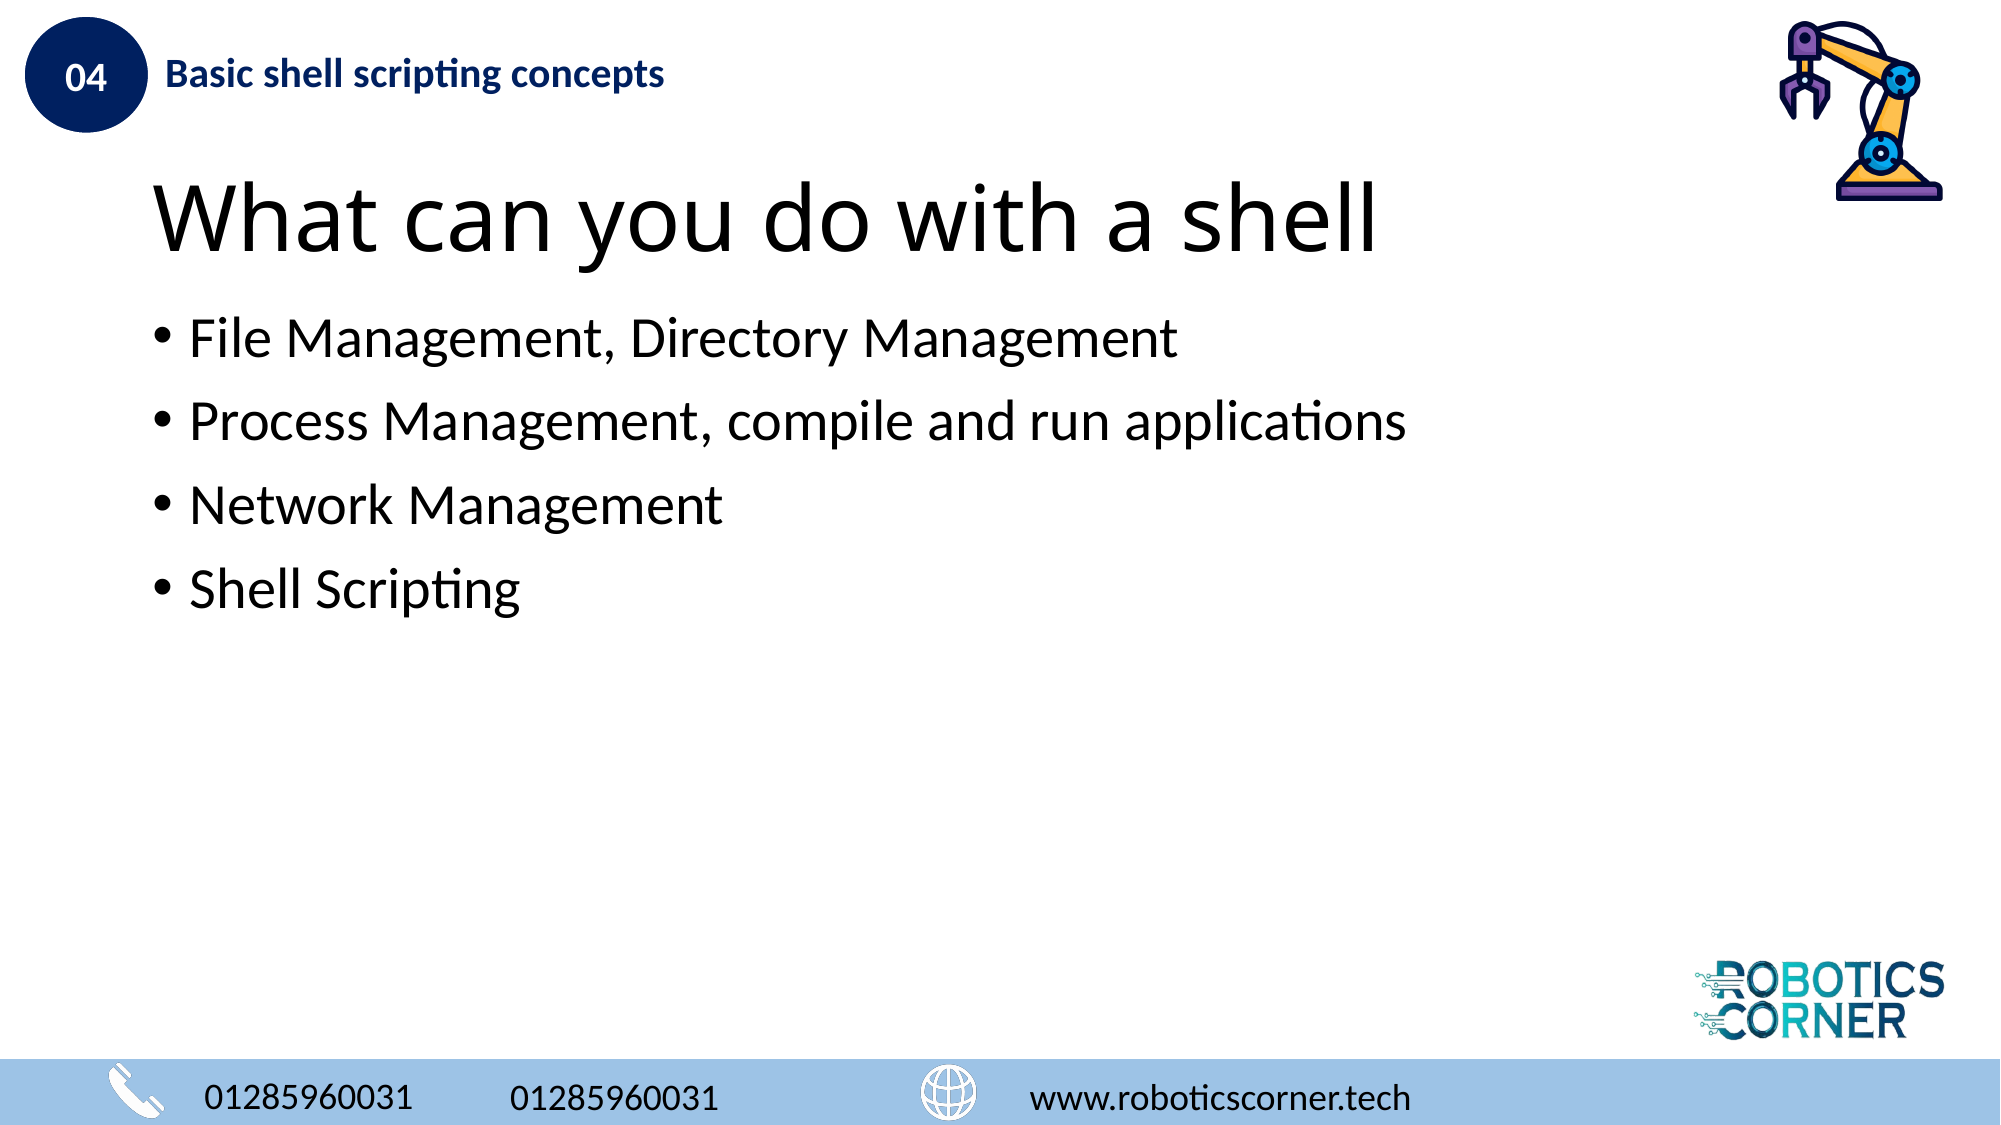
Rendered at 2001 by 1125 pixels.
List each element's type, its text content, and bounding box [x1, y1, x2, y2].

title What can you do with a shell [137, 112, 1863, 299]
list File Management, Directory Management Process Management, compile and run applications Network Management Shell Scripting [137, 299, 1863, 1014]
picture [915, 1059, 981, 1125]
picture [1771, 21, 1951, 201]
text_box [981, 1059, 1680, 1125]
picture [103, 1057, 170, 1124]
text_box 01285960031 [189, 1064, 495, 1125]
text_box [1953, 1059, 2000, 1125]
text_box 04 [22, 14, 150, 136]
text_box 01285960031 [495, 1064, 827, 1125]
text_box [0, 1059, 915, 1125]
text_box www.roboticscorner.tech [1014, 1065, 1546, 1125]
text_box Basic shell scripting concepts [150, 38, 705, 154]
picture [1680, 859, 1953, 1125]
